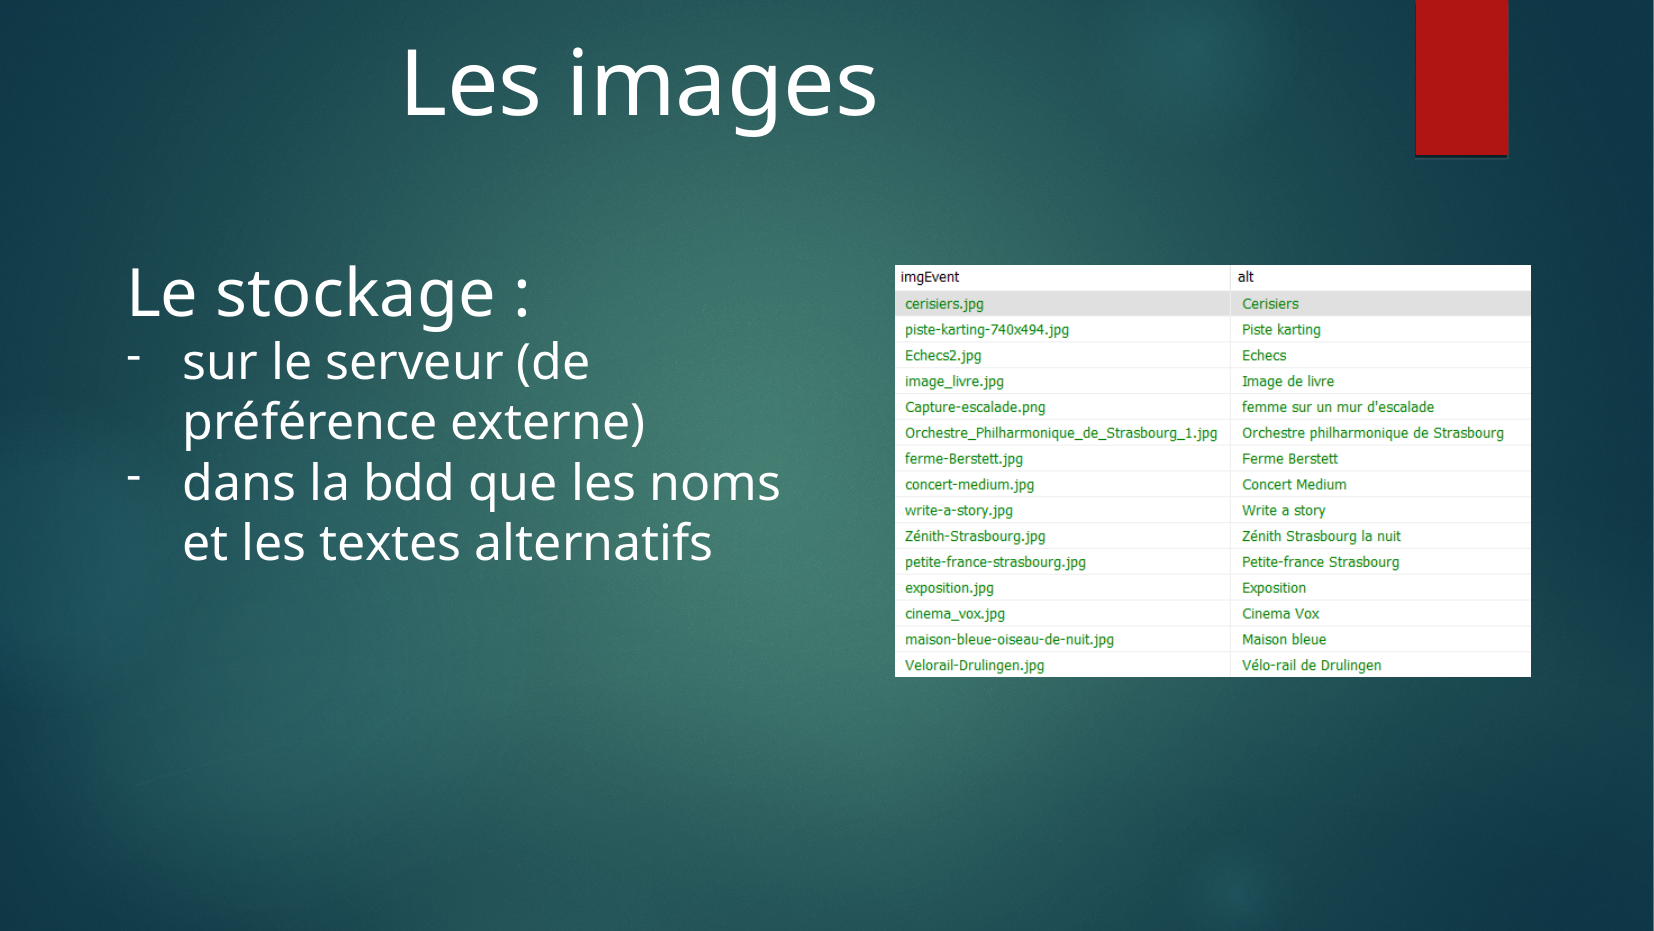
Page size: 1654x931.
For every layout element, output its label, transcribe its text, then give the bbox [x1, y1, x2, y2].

picture [0, 0, 1654, 931]
text_box Le stockage : sur le serveur (de préférence externe) dans la bdd que les noms et les textes alternatifs [111, 241, 839, 578]
text_box Les images​ [239, 16, 1040, 142]
